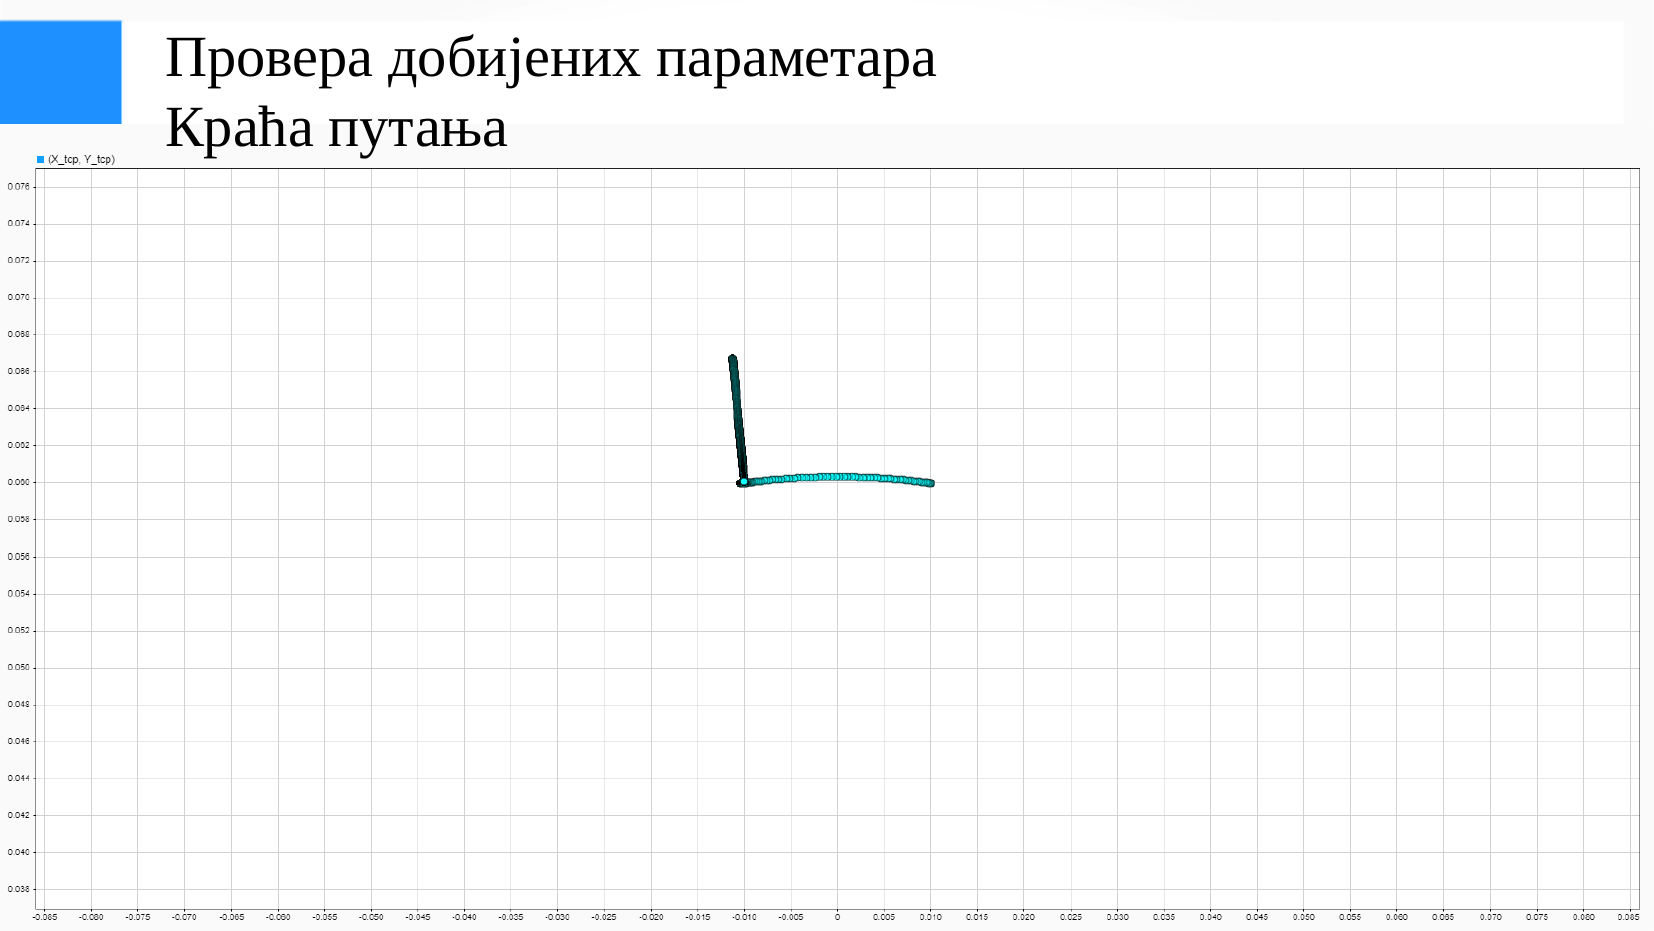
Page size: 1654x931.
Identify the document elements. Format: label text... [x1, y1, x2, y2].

picture [0, 0, 1654, 931]
title Провера добијених параметара Краћа путања [165, 10, 975, 166]
